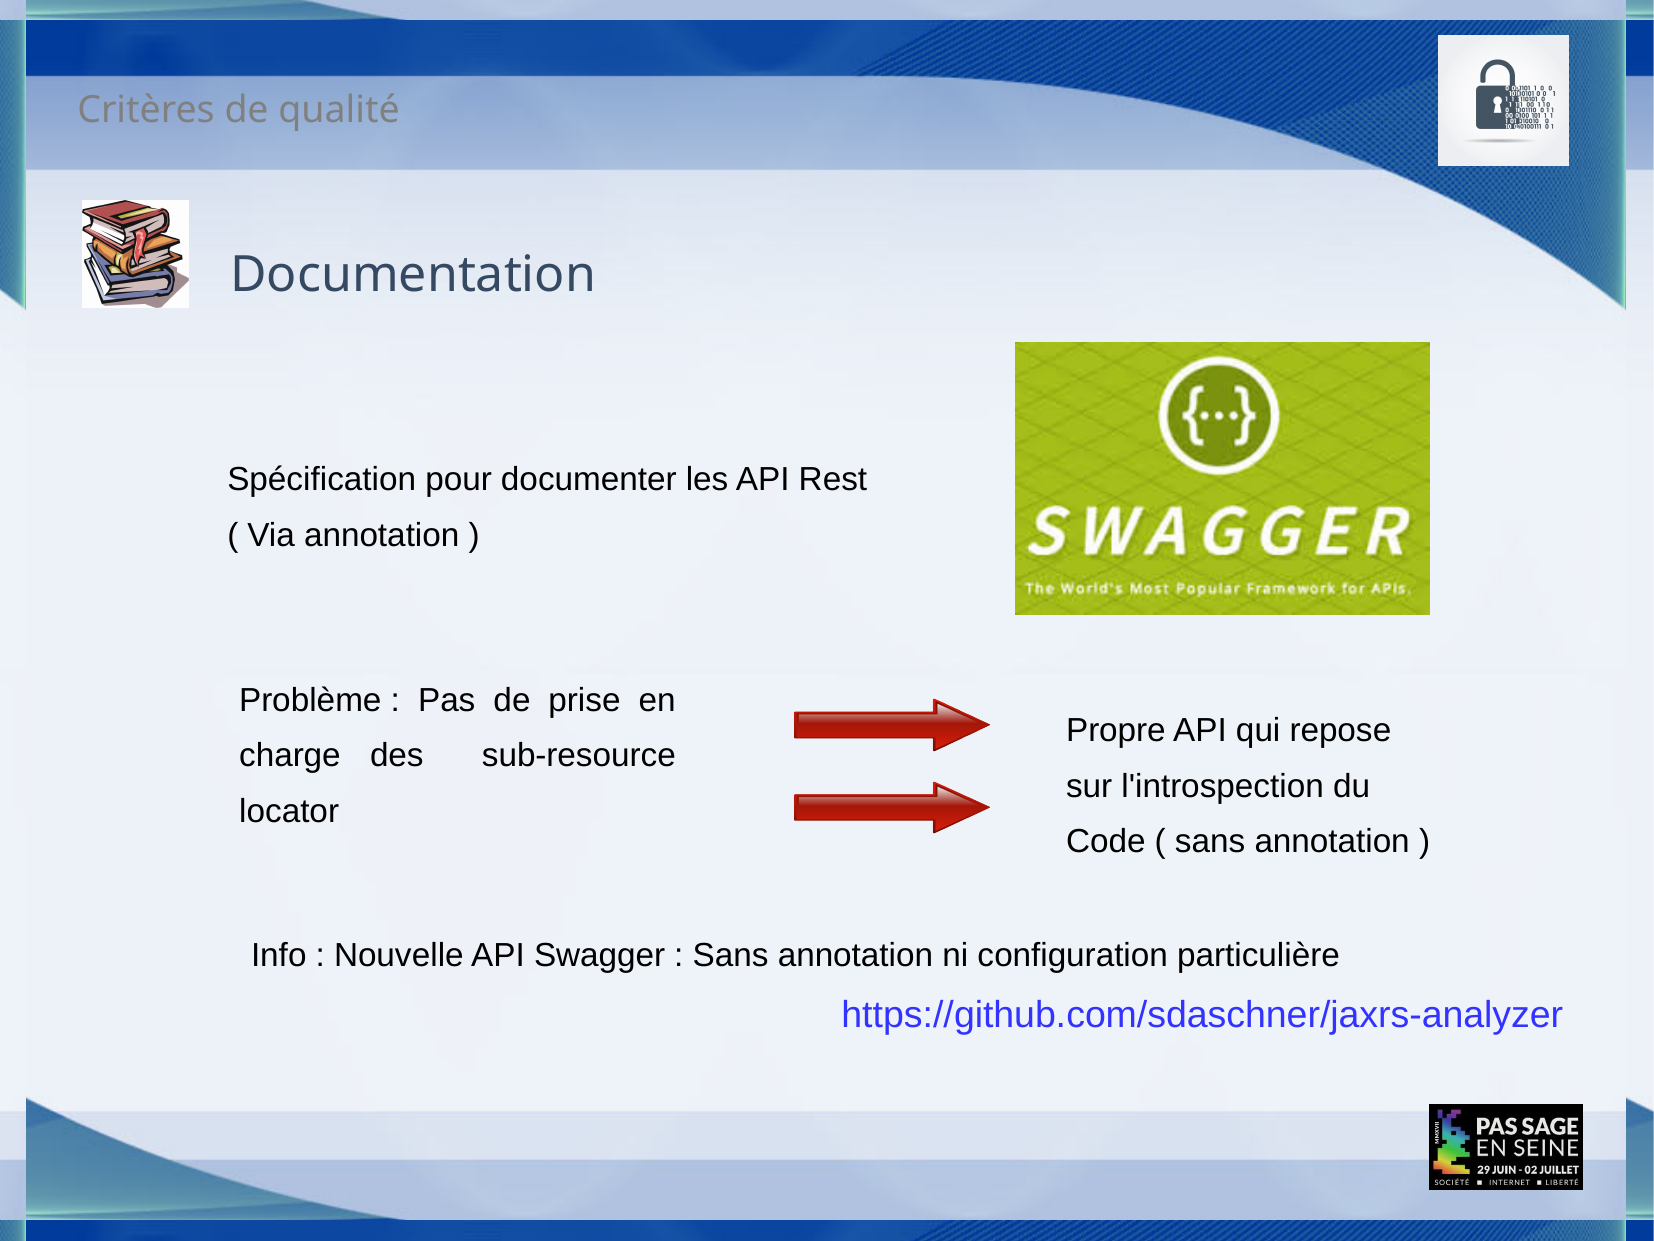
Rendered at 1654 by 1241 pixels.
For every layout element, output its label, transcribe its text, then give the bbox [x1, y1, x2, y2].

title Critères de qualité [11, 86, 466, 131]
text_box Problème : Pas de prise en charge des sub-resource locator [224, 655, 692, 837]
text_box https://github.com/sdaschner/jaxrs-analyzer [826, 986, 1579, 1044]
text_box Spécification pour documenter les API Rest ( Via annotation ) [212, 434, 910, 561]
picture [0, 0, 1654, 1241]
title Documentation [200, 224, 626, 319]
text_box Propre API qui repose sur l'introspection du Code ( sans annotation ) [1051, 685, 1453, 868]
text_box Info : Nouvelle API Swagger : Sans annotation ni configuration particulière [236, 910, 1418, 981]
